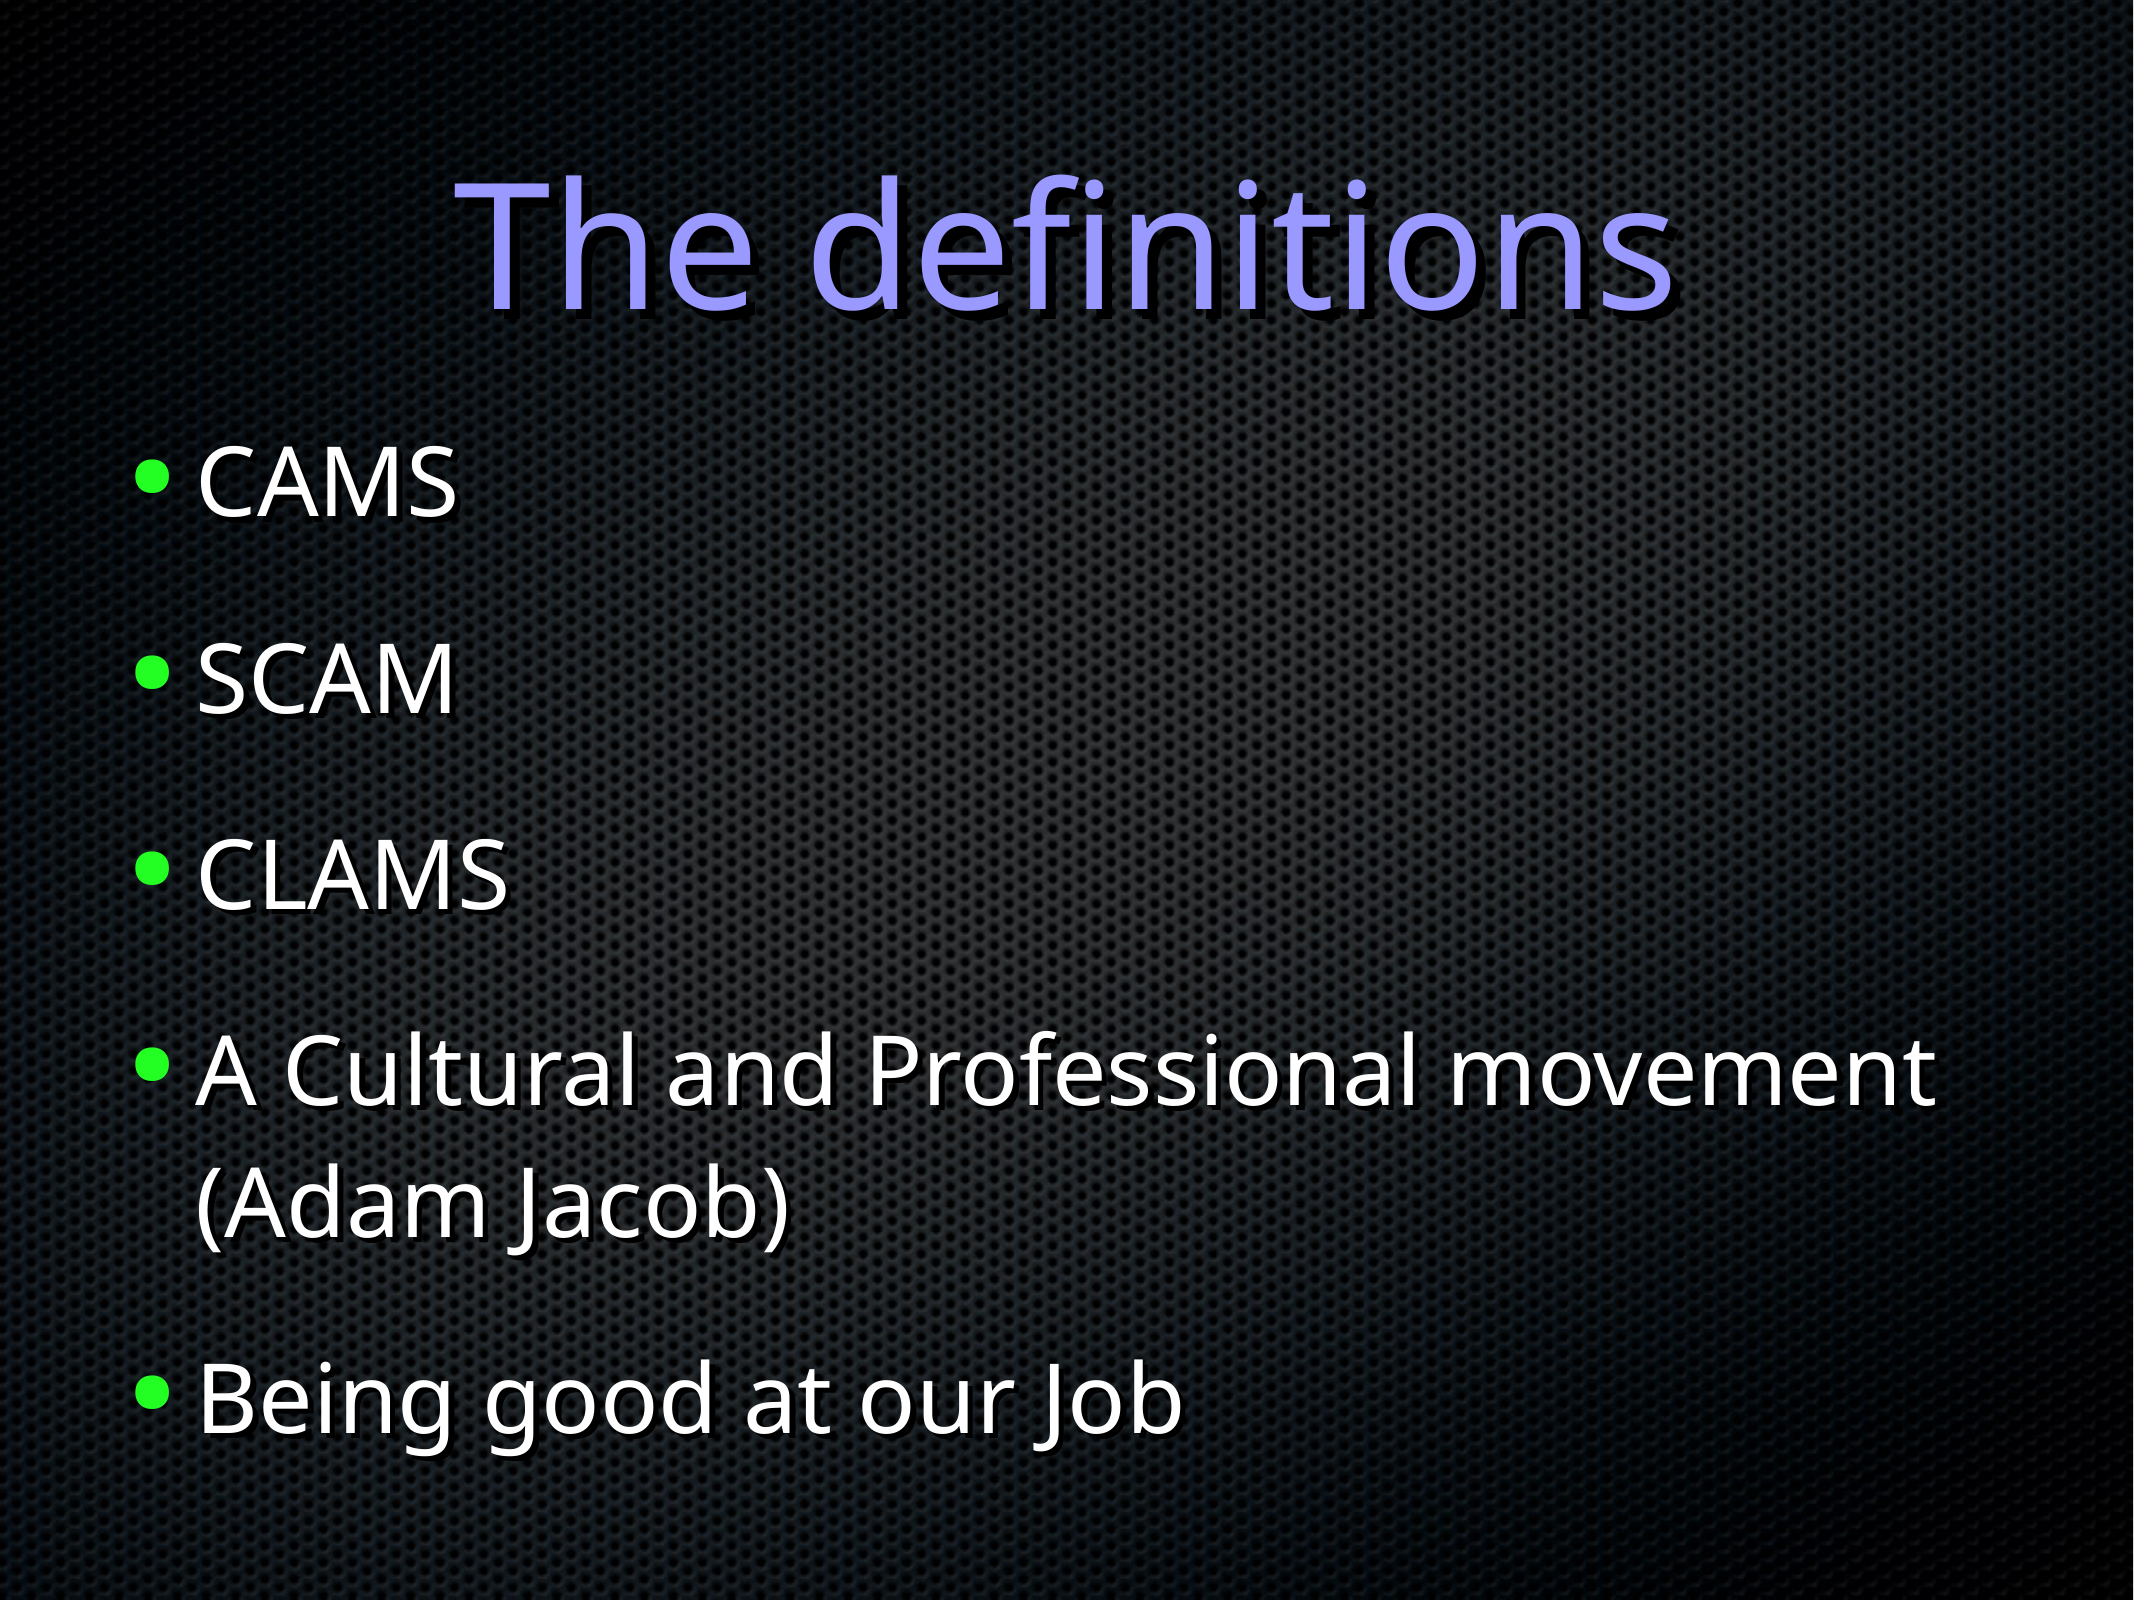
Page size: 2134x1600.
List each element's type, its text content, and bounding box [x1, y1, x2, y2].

list CAMS SCAM CLAMS A Cultural and Professional movement (Adam Jacob) Being good at our Job [129, 413, 2005, 1411]
picture [0, 0, 2134, 1600]
title The definitions [129, 41, 2005, 413]
